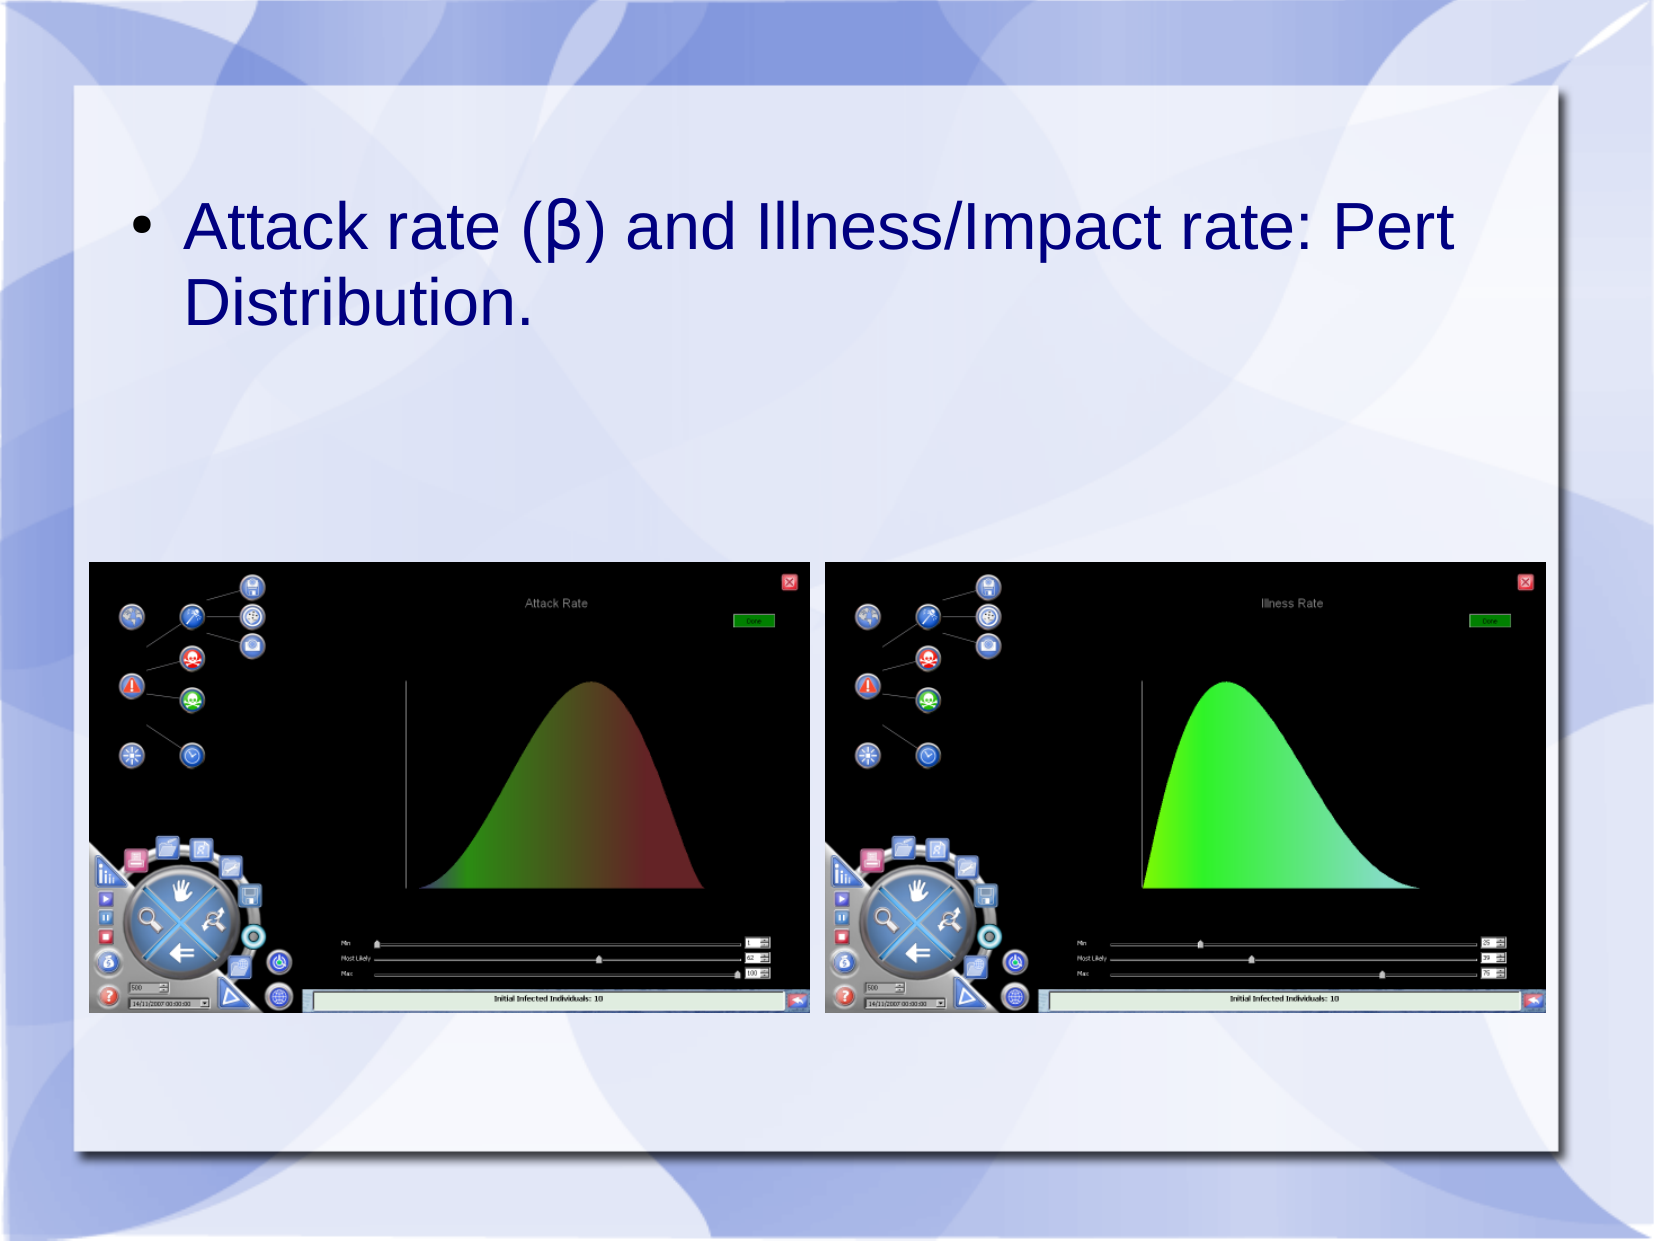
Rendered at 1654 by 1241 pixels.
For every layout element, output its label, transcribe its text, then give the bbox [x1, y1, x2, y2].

picture [0, 0, 1654, 1241]
list Attack rate (β) and Illness/Impact rate: Pert Distribution. [112, 187, 1538, 413]
